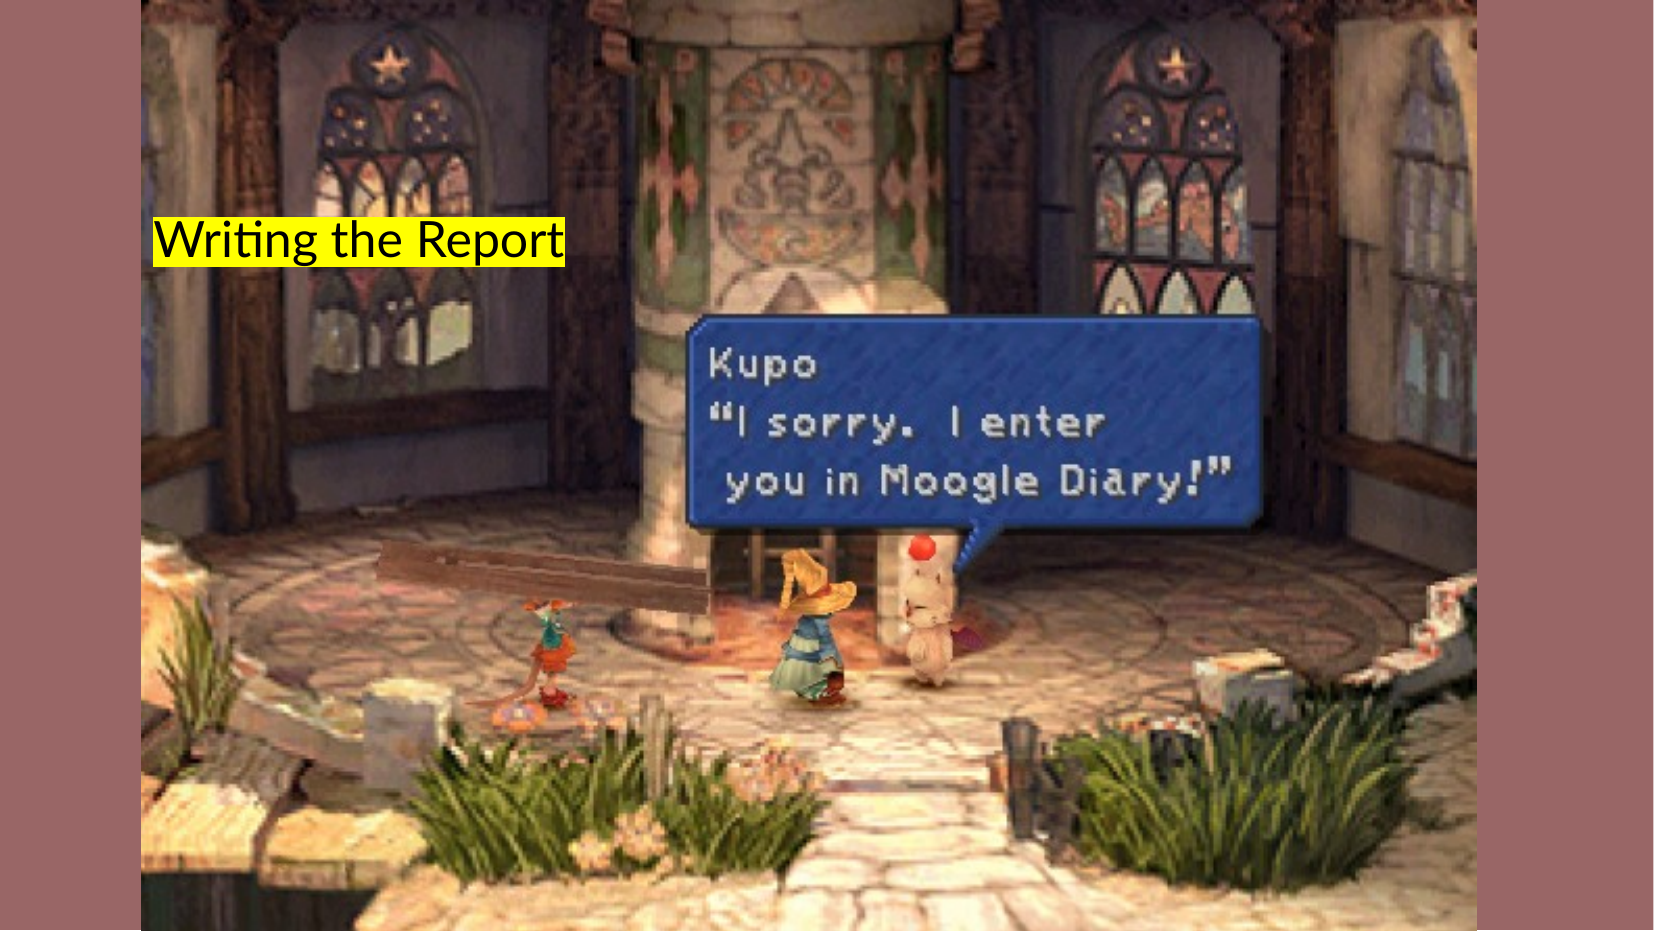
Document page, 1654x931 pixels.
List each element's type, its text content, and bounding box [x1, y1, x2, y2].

list Writing the Report [82, 217, 1571, 839]
picture [141, 839, 1477, 931]
picture [141, 0, 1477, 217]
